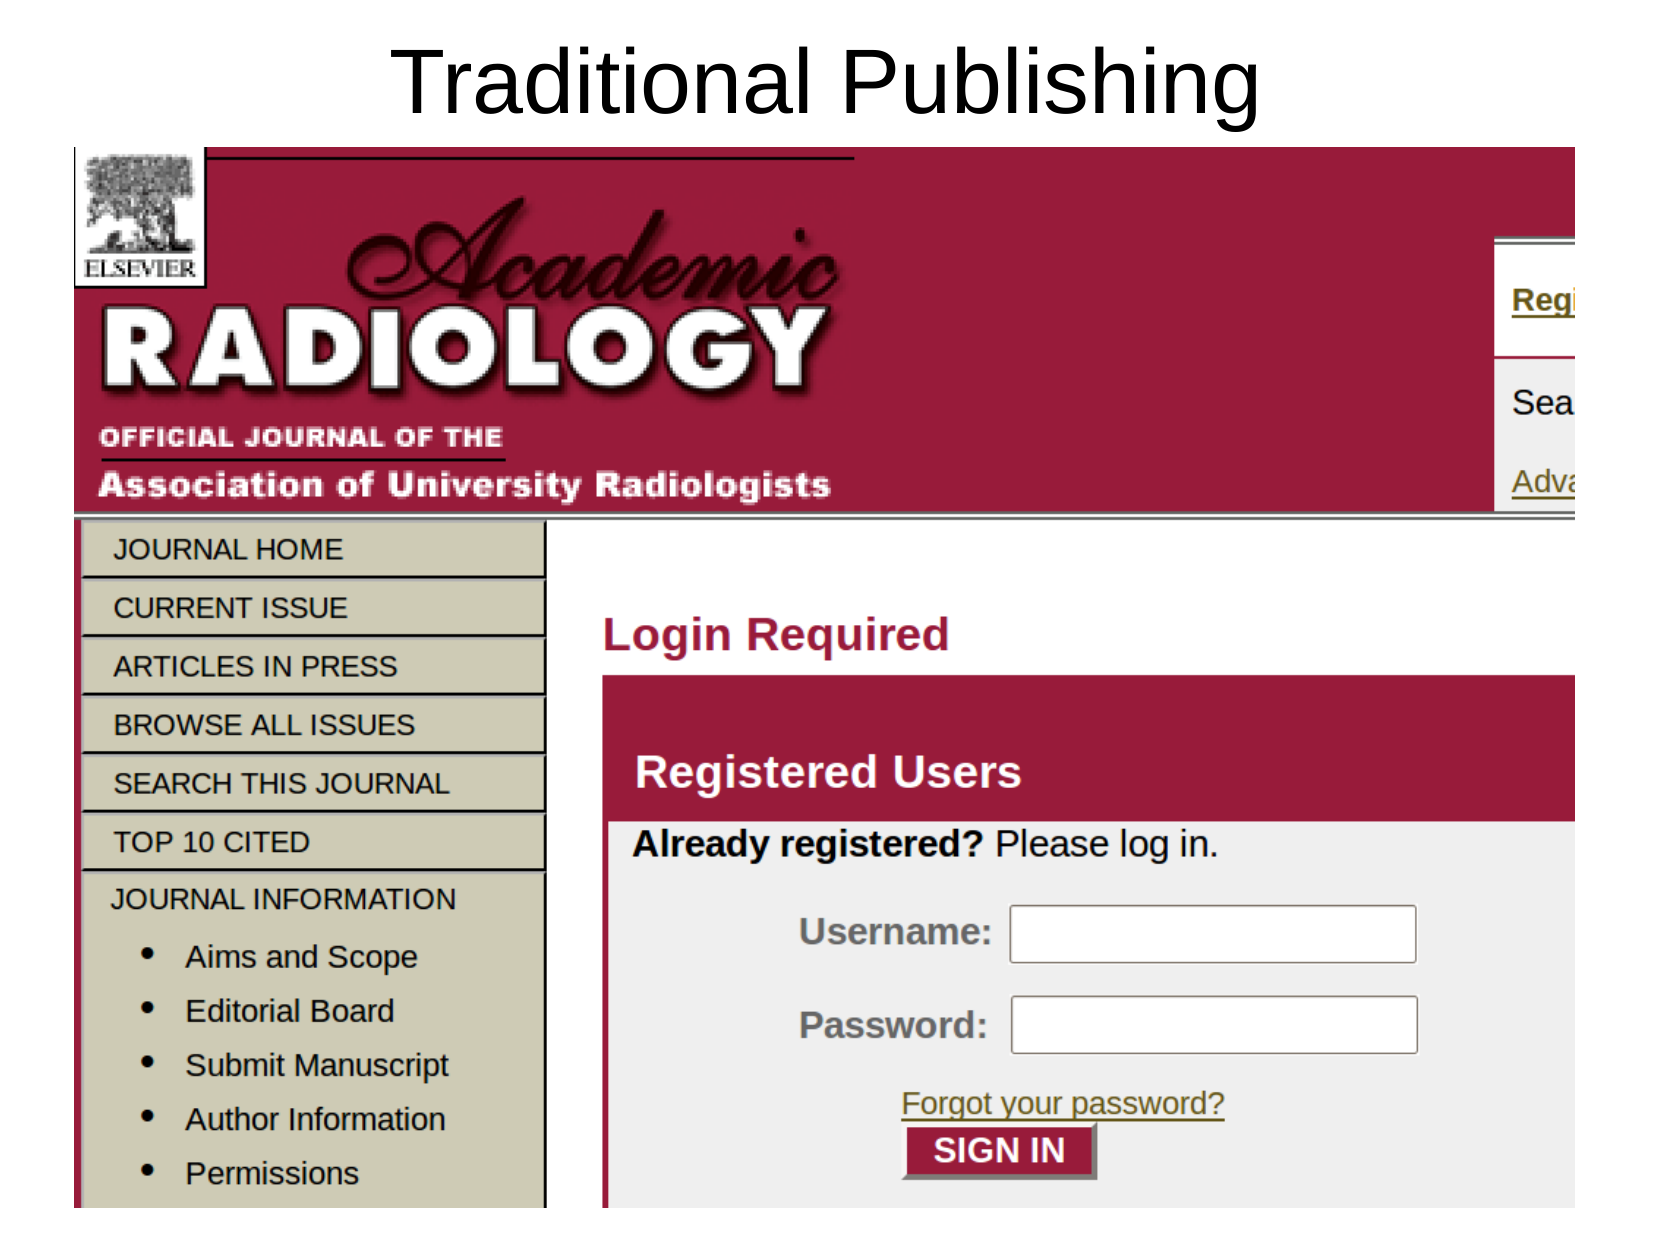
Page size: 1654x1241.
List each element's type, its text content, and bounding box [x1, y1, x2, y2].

picture [74, 147, 1575, 1208]
title Traditional Publishing [82, 30, 1571, 134]
